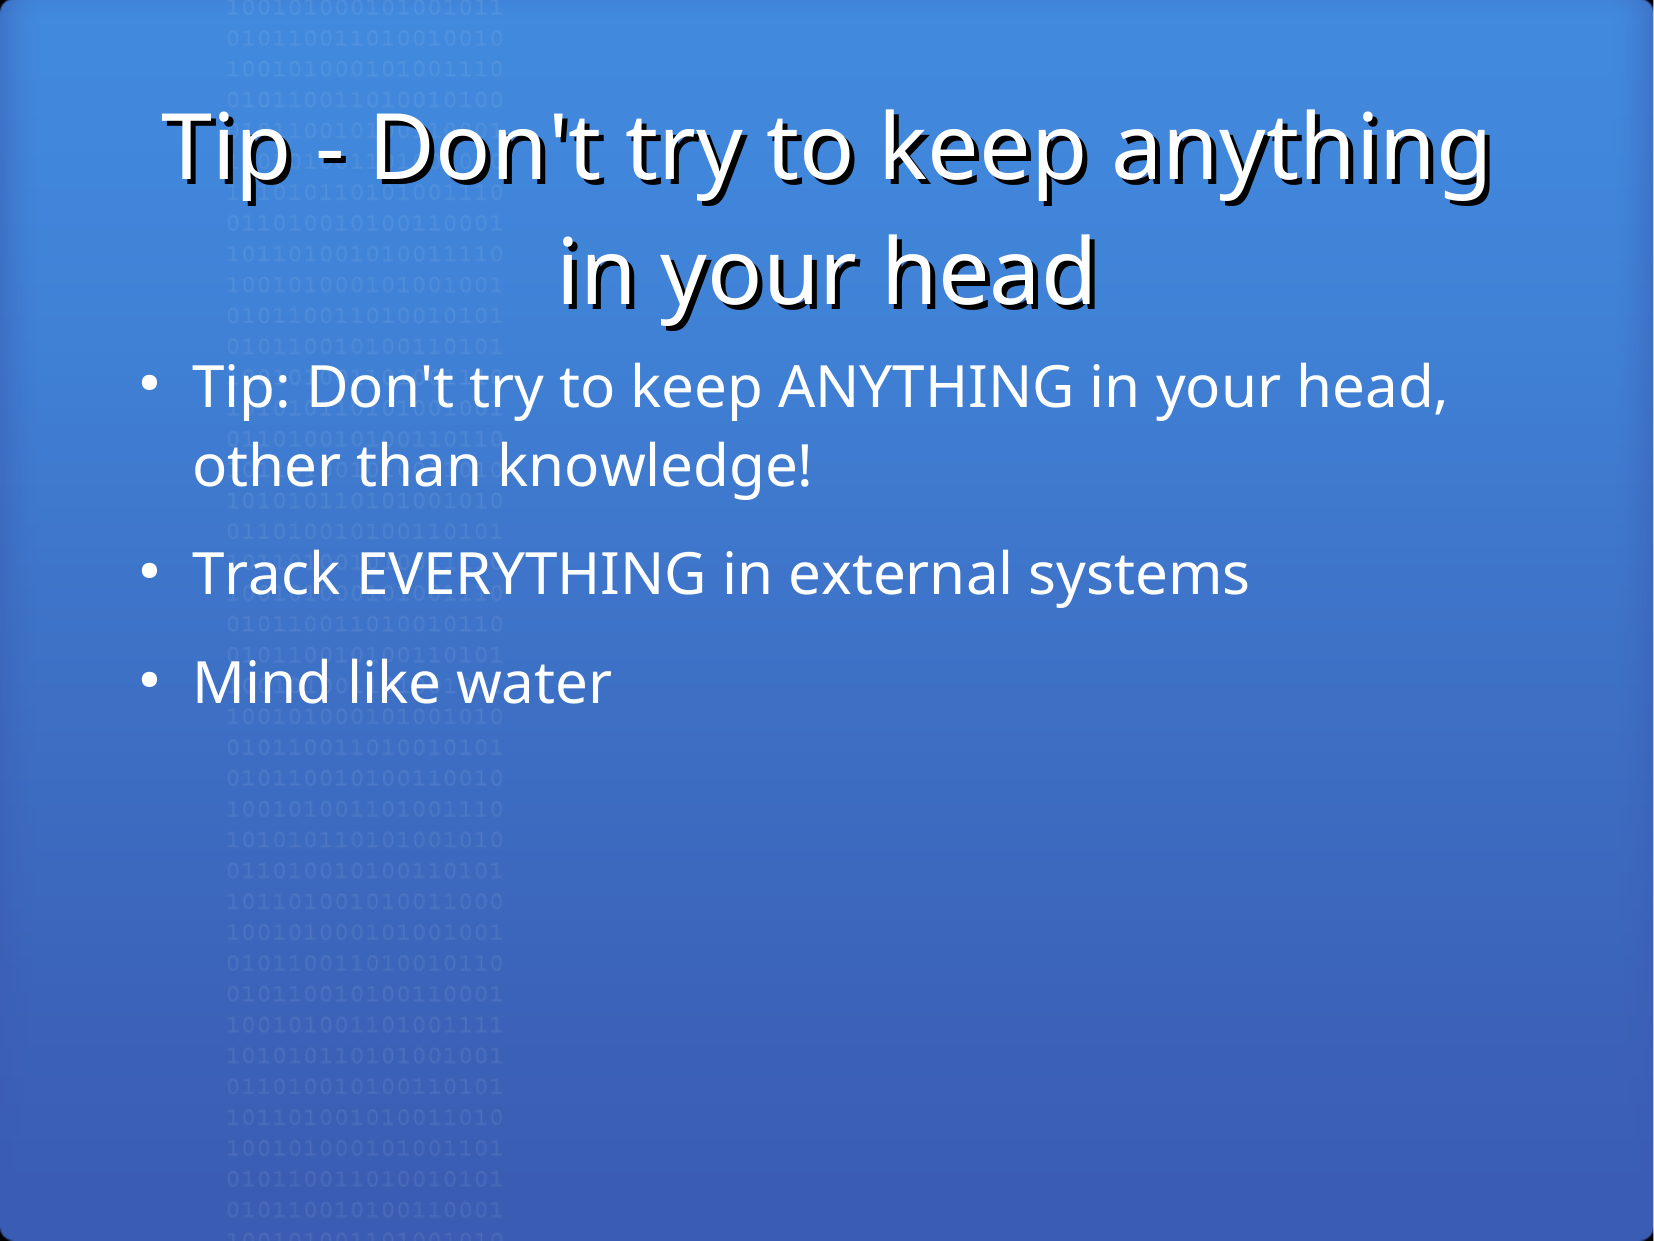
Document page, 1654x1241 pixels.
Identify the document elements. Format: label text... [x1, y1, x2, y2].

list Tip: Don't try to keep ANYTHING in your head, other than knowledge! Track EVERYTHING in external systems Mind like water [121, 344, 1534, 1127]
title Tip - Don't try to keep anything in your head [121, 99, 1534, 314]
picture [0, 0, 1654, 1241]
